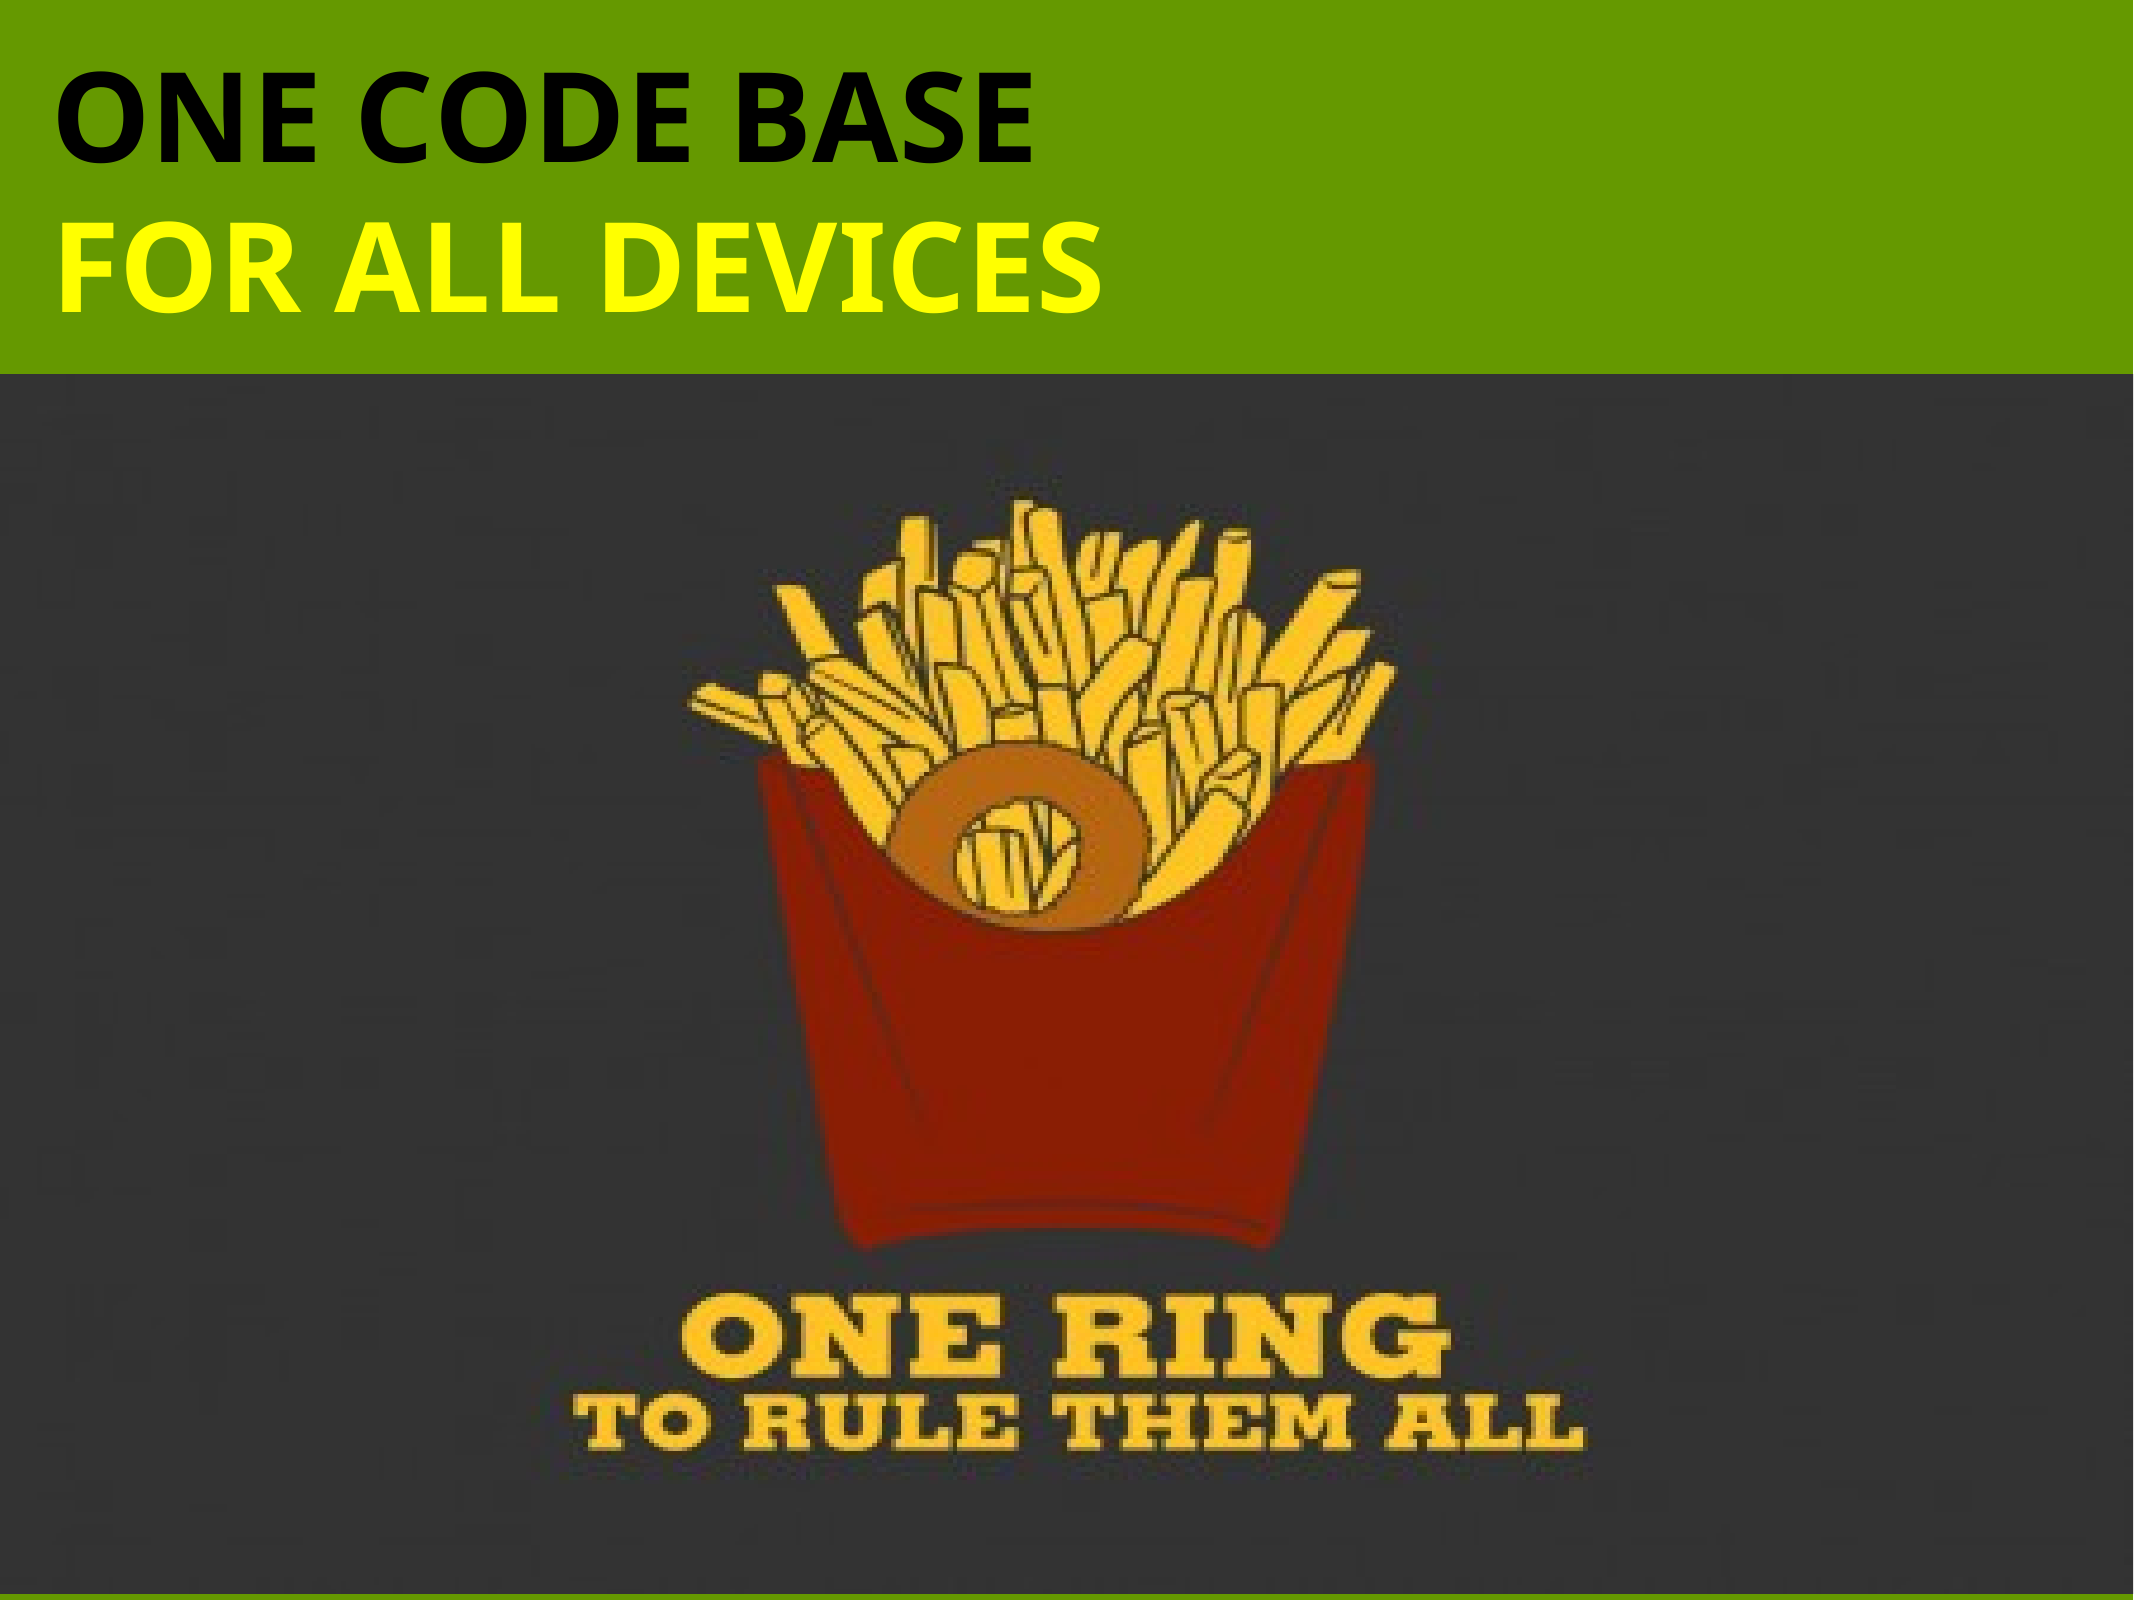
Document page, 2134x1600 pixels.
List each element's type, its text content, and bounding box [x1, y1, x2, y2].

text_box ONE CODE BASE FOR ALL DEVICES [41, 37, 2063, 374]
picture [0, 374, 2134, 1594]
